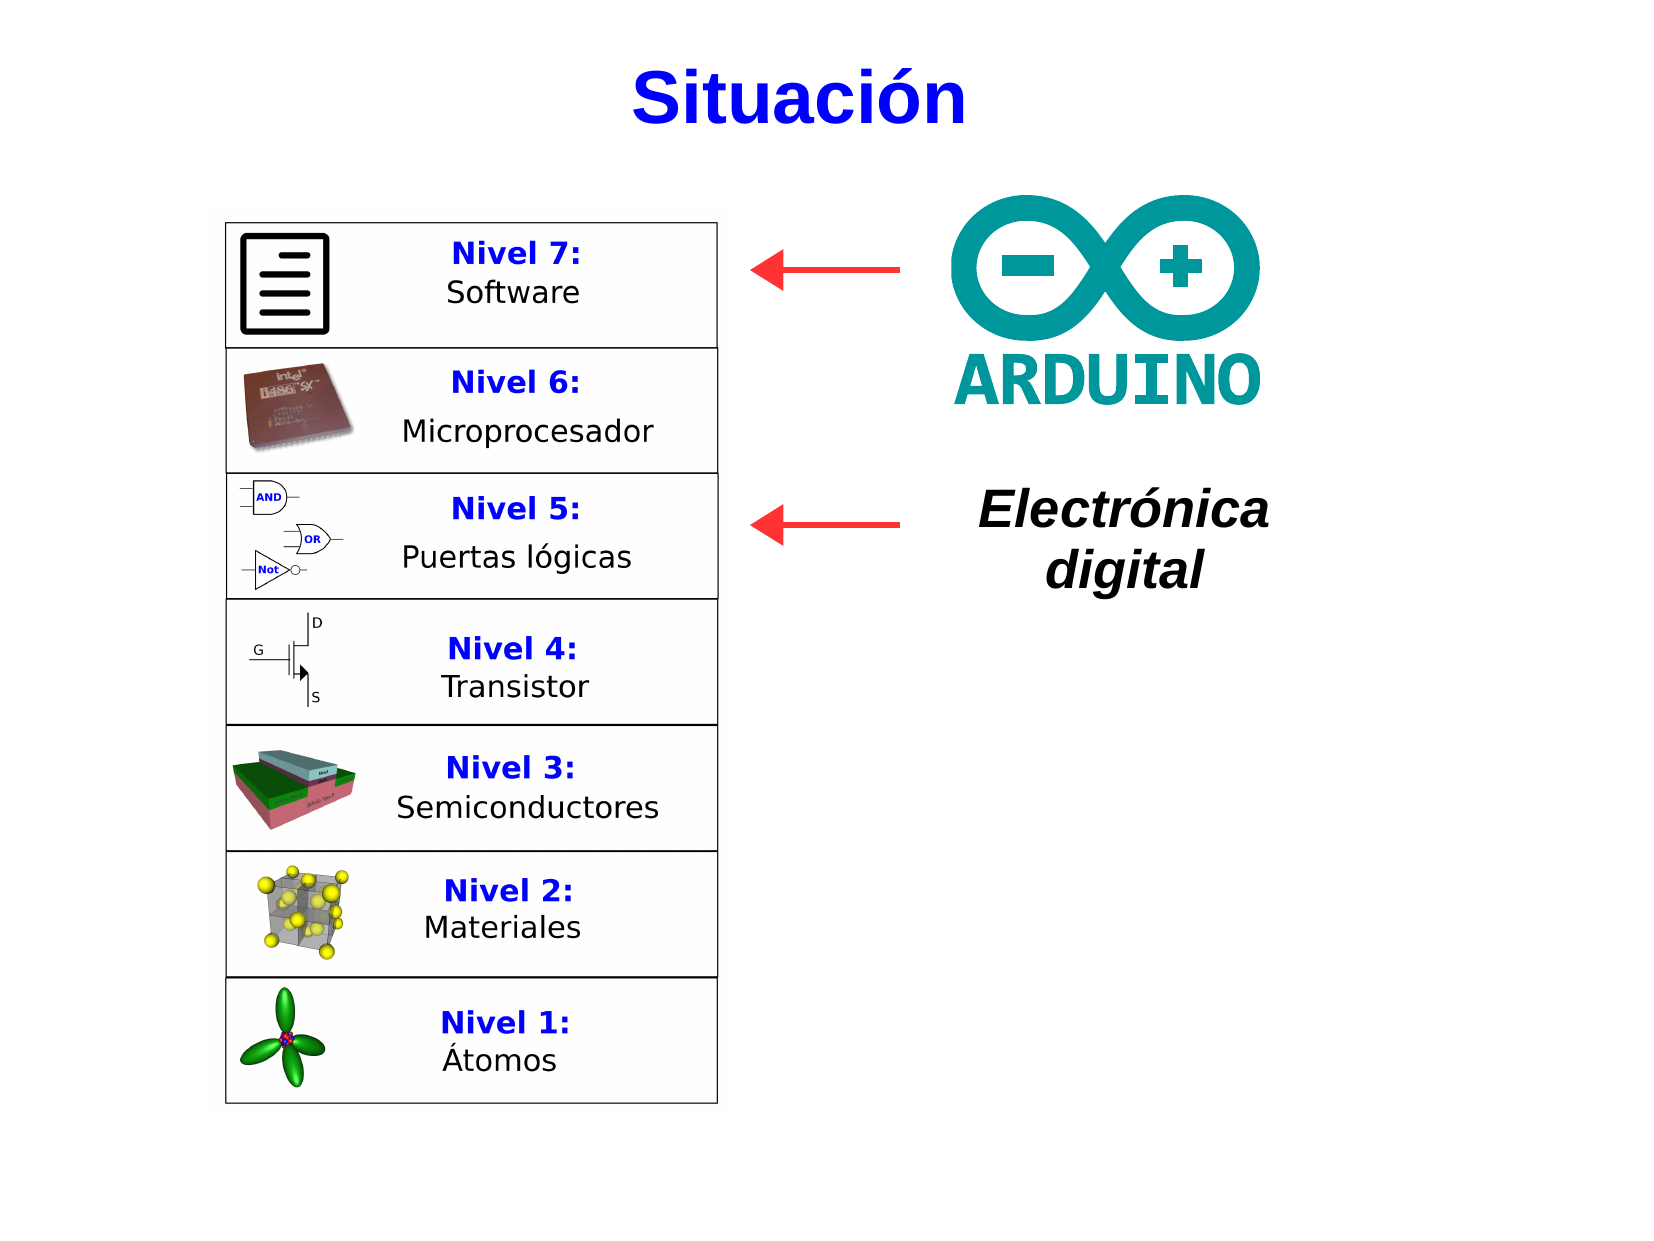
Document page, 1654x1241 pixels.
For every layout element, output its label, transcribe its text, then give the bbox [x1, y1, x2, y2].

picture [951, 195, 1261, 406]
text_box Situación [555, 45, 1046, 151]
picture [210, 209, 728, 1114]
text_box Electrónica digital [945, 478, 1306, 601]
